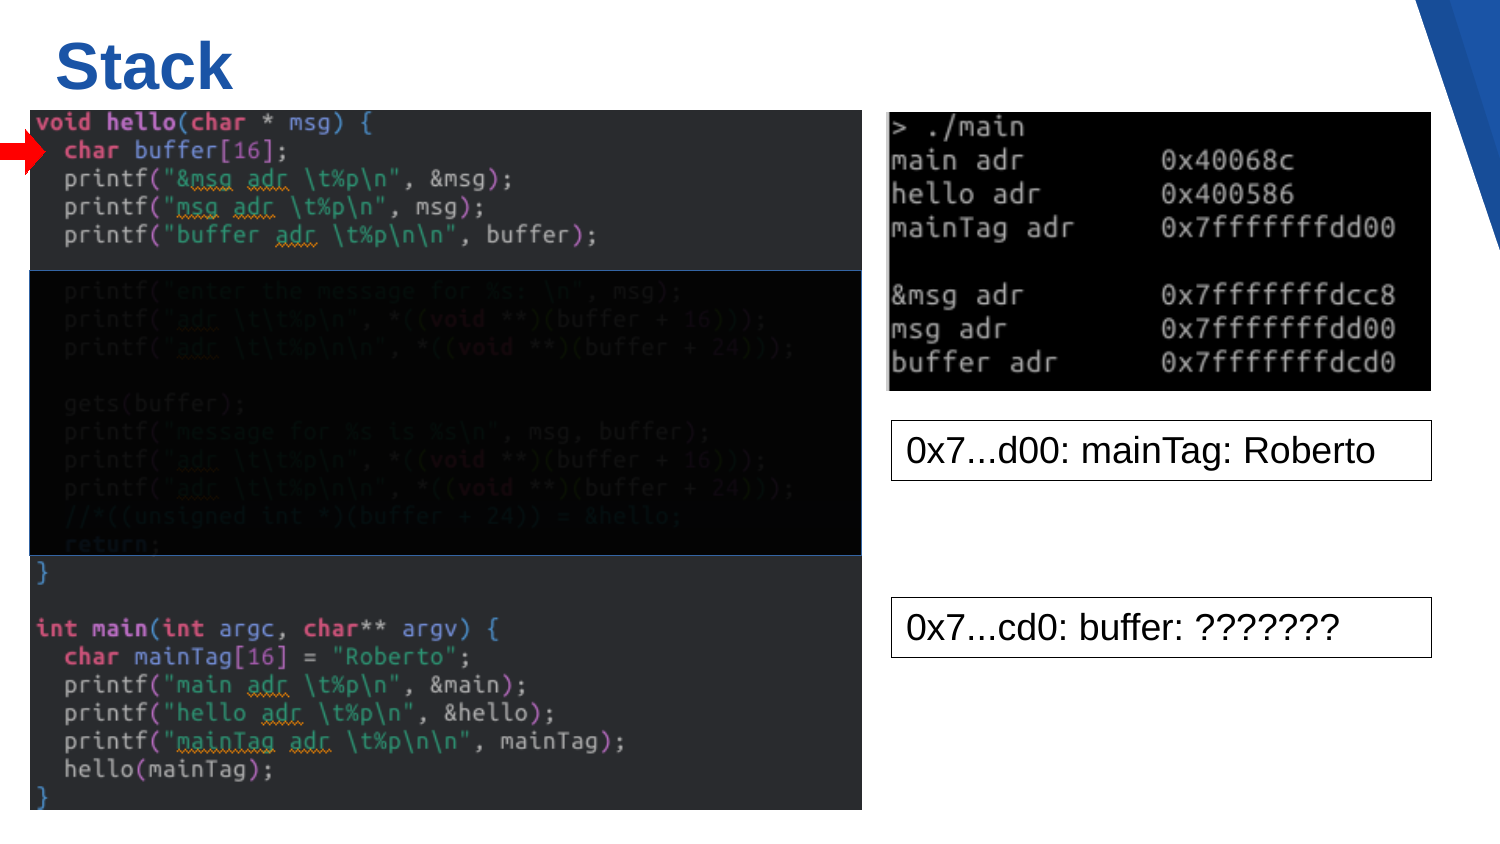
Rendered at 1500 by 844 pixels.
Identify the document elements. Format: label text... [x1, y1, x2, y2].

picture [30, 110, 862, 270]
title Stack [40, 50, 1306, 118]
text_box [0, 129, 46, 175]
text_box 0x7...d00: mainTag: Roberto [891, 420, 1432, 481]
picture [30, 556, 862, 811]
picture [886, 112, 1431, 392]
text_box [29, 270, 862, 556]
text_box 0x7...cd0: buffer: ??????? [891, 597, 1432, 658]
